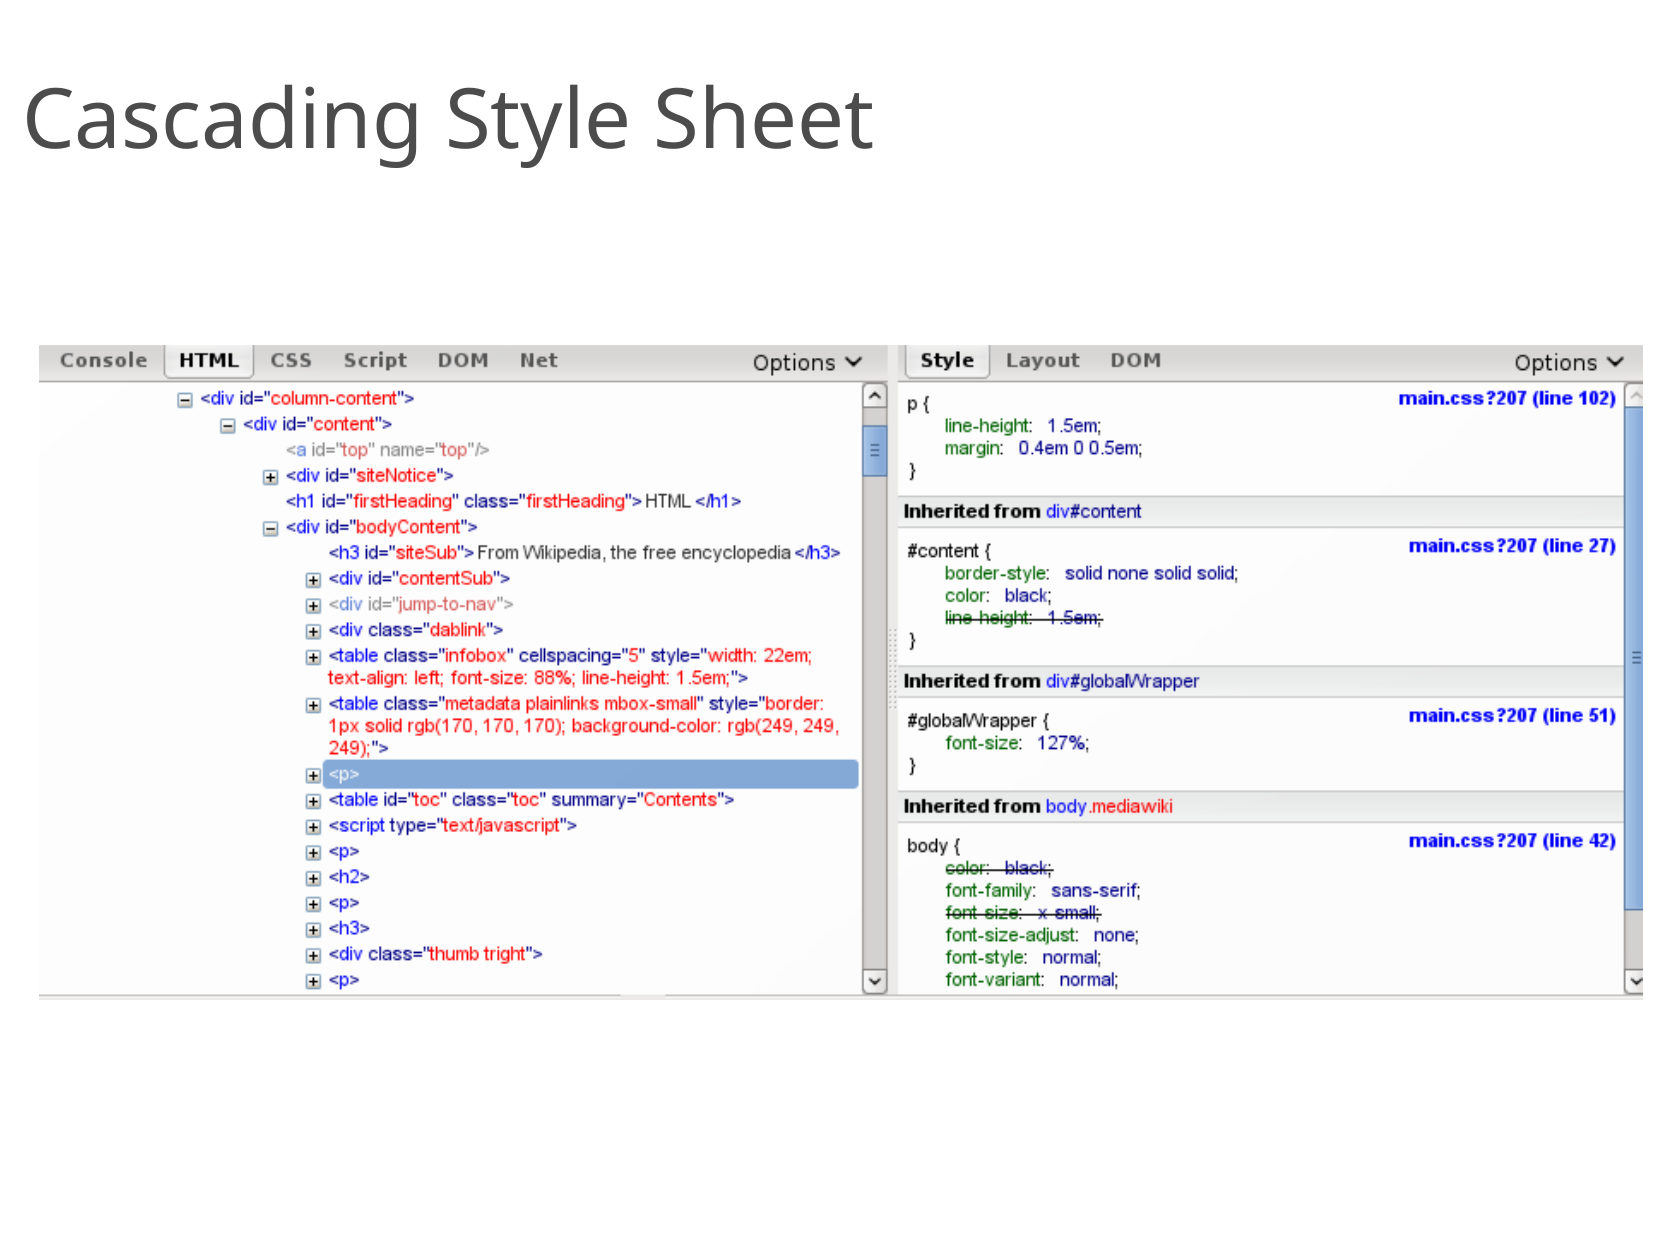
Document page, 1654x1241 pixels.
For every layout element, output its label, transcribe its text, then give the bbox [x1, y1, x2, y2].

title Cascading Style Sheet [22, 26, 1654, 205]
picture [39, 345, 1643, 1000]
